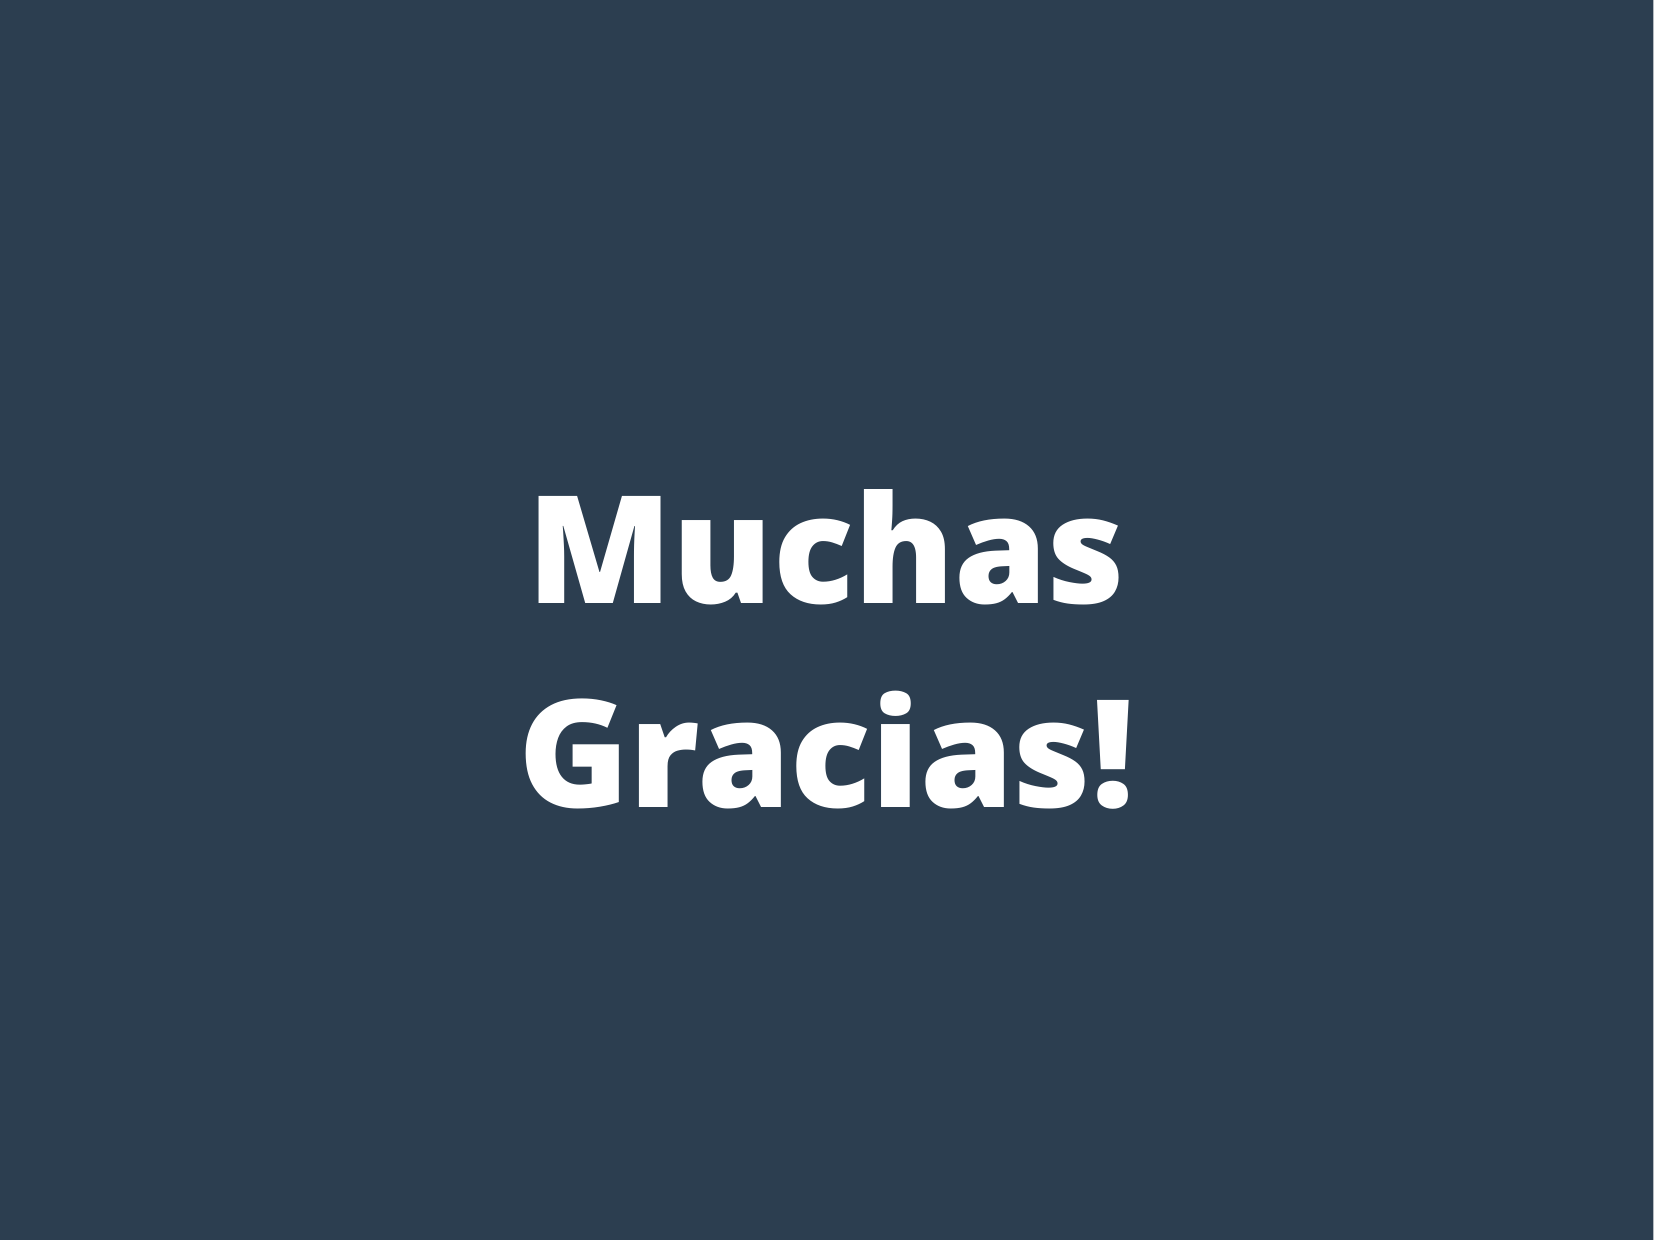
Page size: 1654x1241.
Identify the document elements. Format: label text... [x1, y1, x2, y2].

title Muchas Gracias! [442, 442, 1211, 798]
